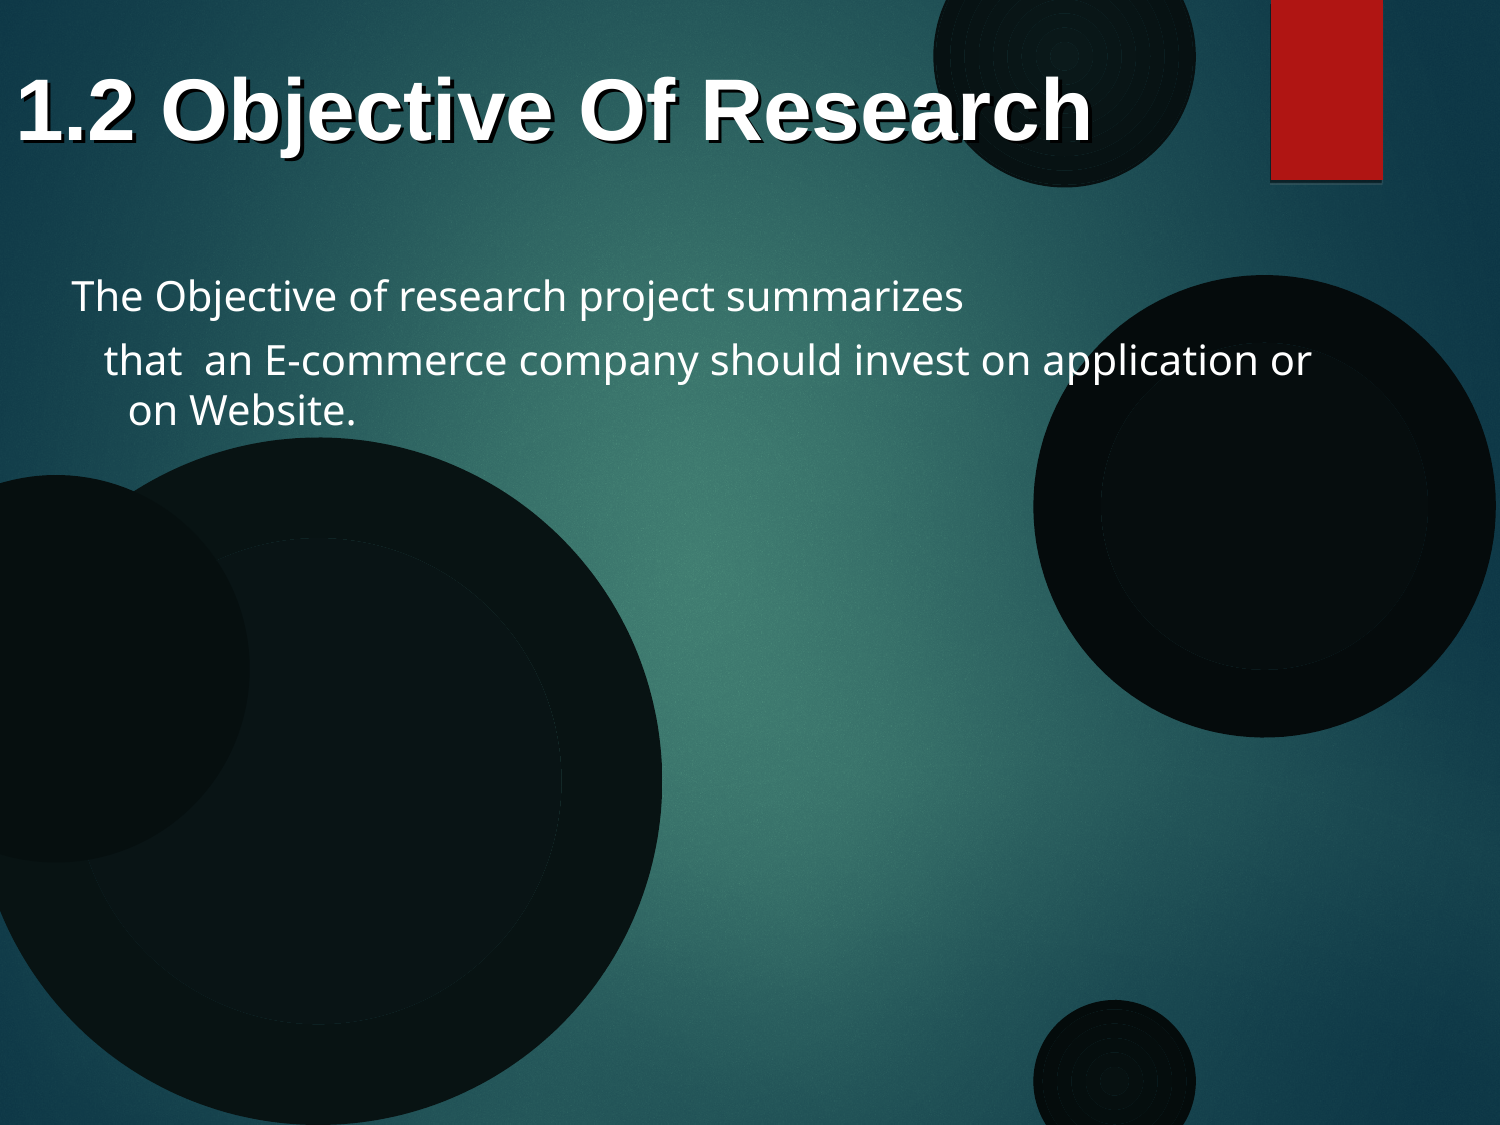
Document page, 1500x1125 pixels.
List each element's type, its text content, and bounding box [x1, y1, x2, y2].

list The Objective of research project summarizes that an E-commerce company should invest on application or on Website. [0, 262, 1351, 1005]
title 1.2 Objective Of Research [0, 45, 1351, 233]
